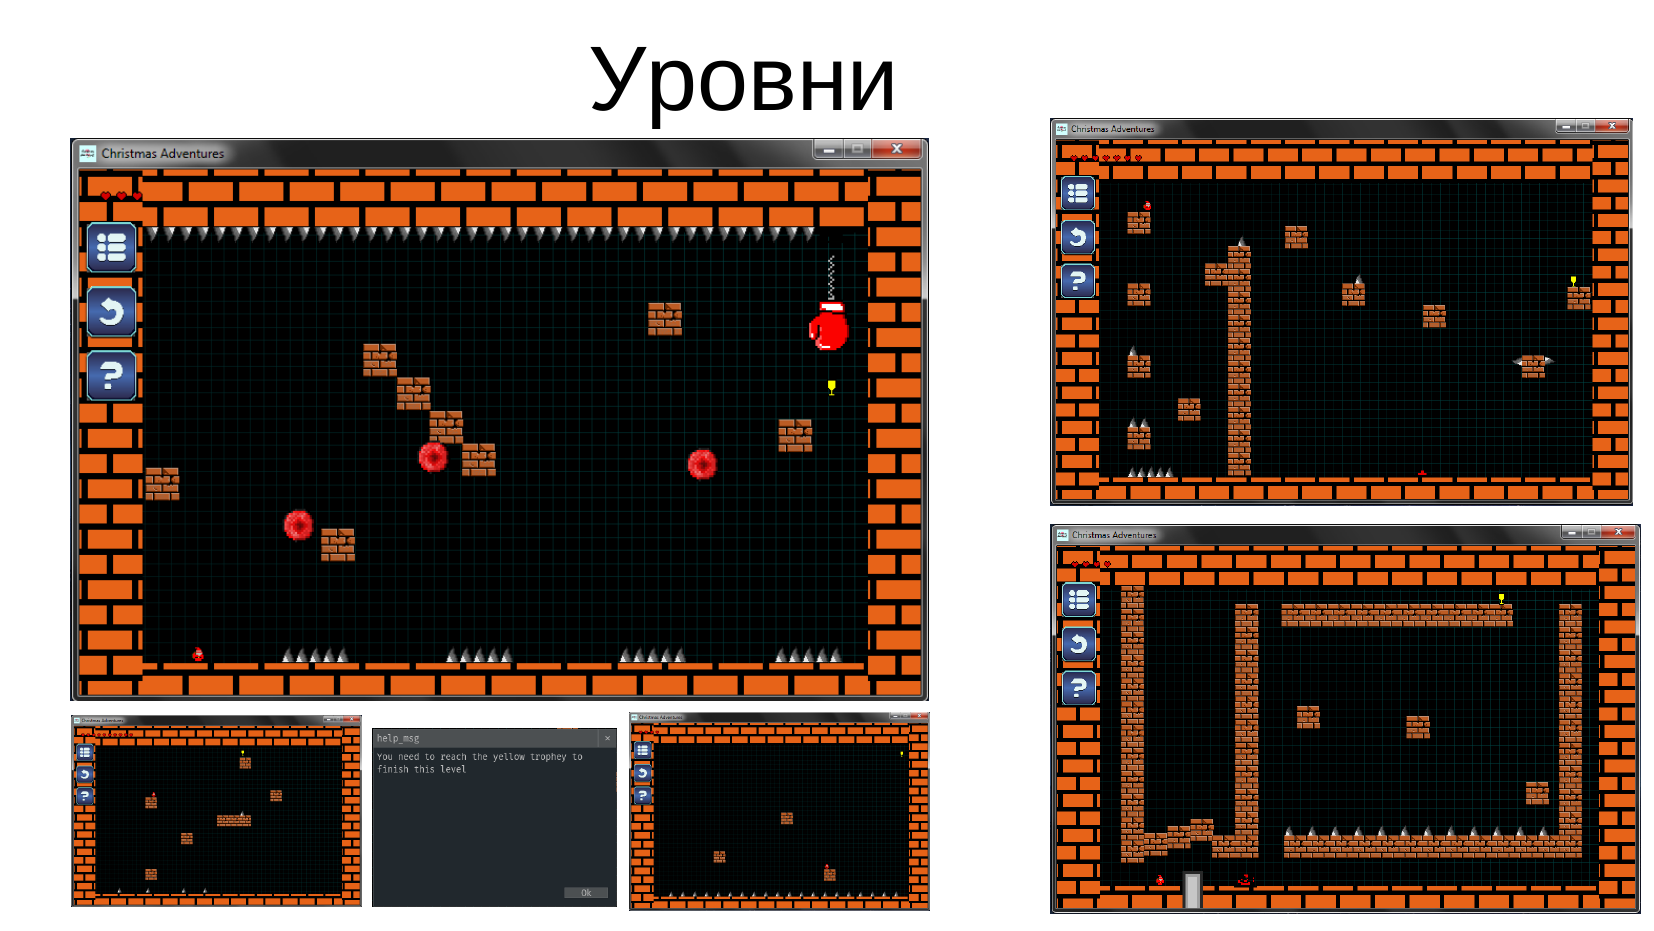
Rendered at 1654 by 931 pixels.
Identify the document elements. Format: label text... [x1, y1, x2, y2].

picture [372, 728, 617, 907]
title Уровни [0, 0, 1489, 134]
picture [70, 138, 929, 701]
picture [1050, 524, 1641, 914]
picture [71, 715, 362, 907]
picture [629, 712, 930, 911]
picture [1050, 118, 1633, 506]
